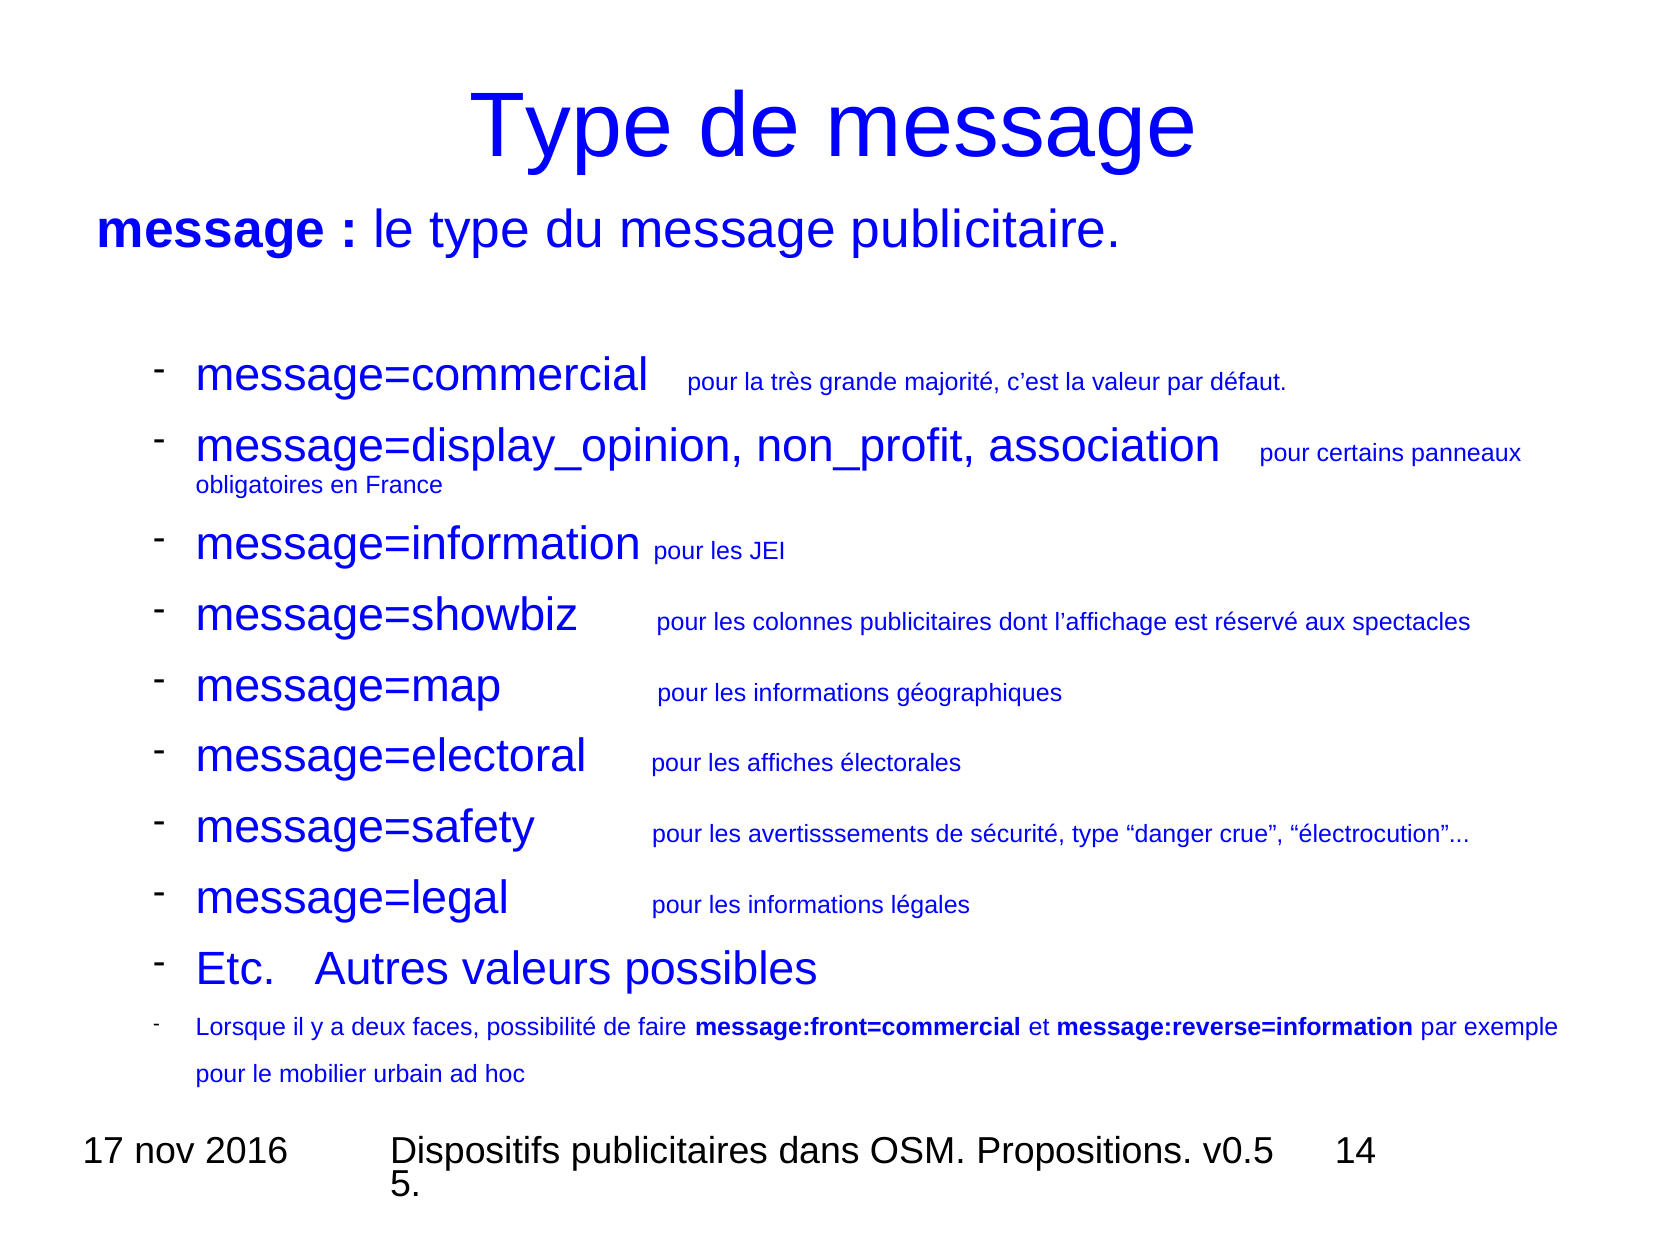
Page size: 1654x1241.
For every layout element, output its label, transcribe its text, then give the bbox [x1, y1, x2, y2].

list message : le type du message publicitaire. message=commercial pour la très grande majorité, c’est la valeur par défaut. message=display_opinion, non_profit, association pour certains panneaux obligatoires en France message=information pour les JEI message=showbiz pour les colonnes publicitaires dont l’affichage est réservé aux spectacles message=map pour les informations géographiques message=electoral pour les affiches électorales message=safety pour les avertisssements de sécurité, type “danger crue”, “électrocution”... message=legal pour les informations légales Etc. Autres valeurs possibles Lorsque il y a deux faces, possibilité de faire message:front=commercial et message:reverse=information par exemple pour le mobilier urbain ad hoc [82, 195, 1571, 1096]
title Type de message [90, 19, 1579, 225]
